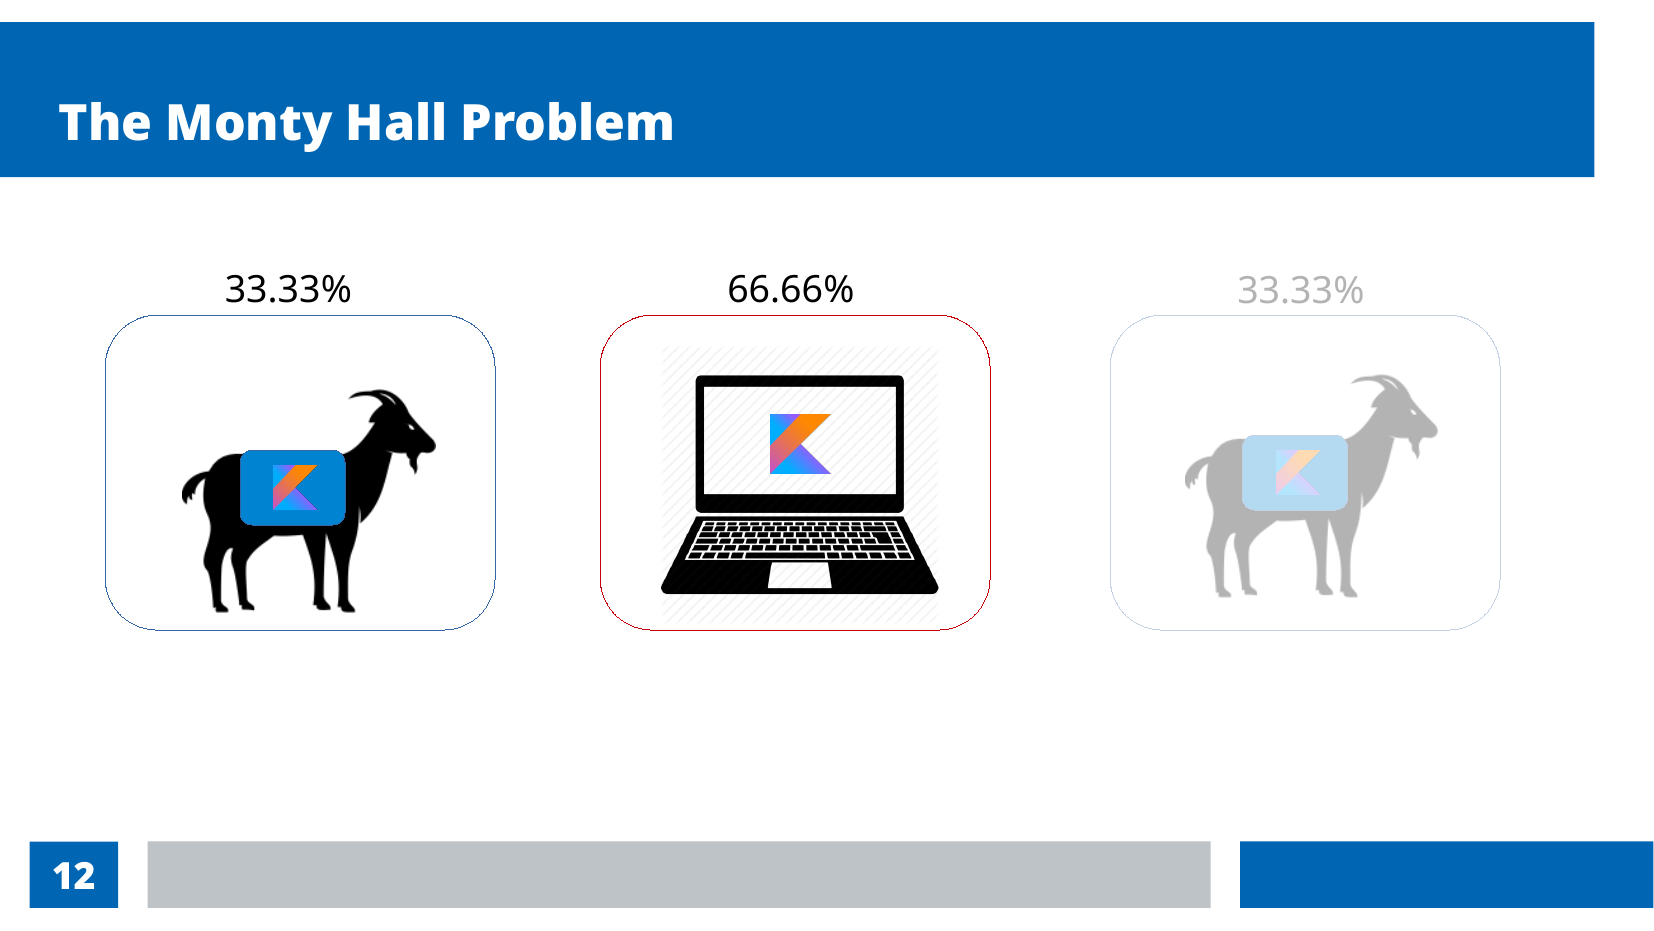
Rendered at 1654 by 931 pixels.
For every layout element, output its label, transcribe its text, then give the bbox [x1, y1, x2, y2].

picture [659, 344, 940, 625]
picture [182, 374, 436, 628]
text_box 33.33% [210, 255, 383, 318]
text_box [1080, 240, 1516, 676]
text_box [240, 450, 346, 526]
text_box 66.66% [712, 255, 886, 318]
title The Monty Hall Problem [59, 44, 1595, 156]
